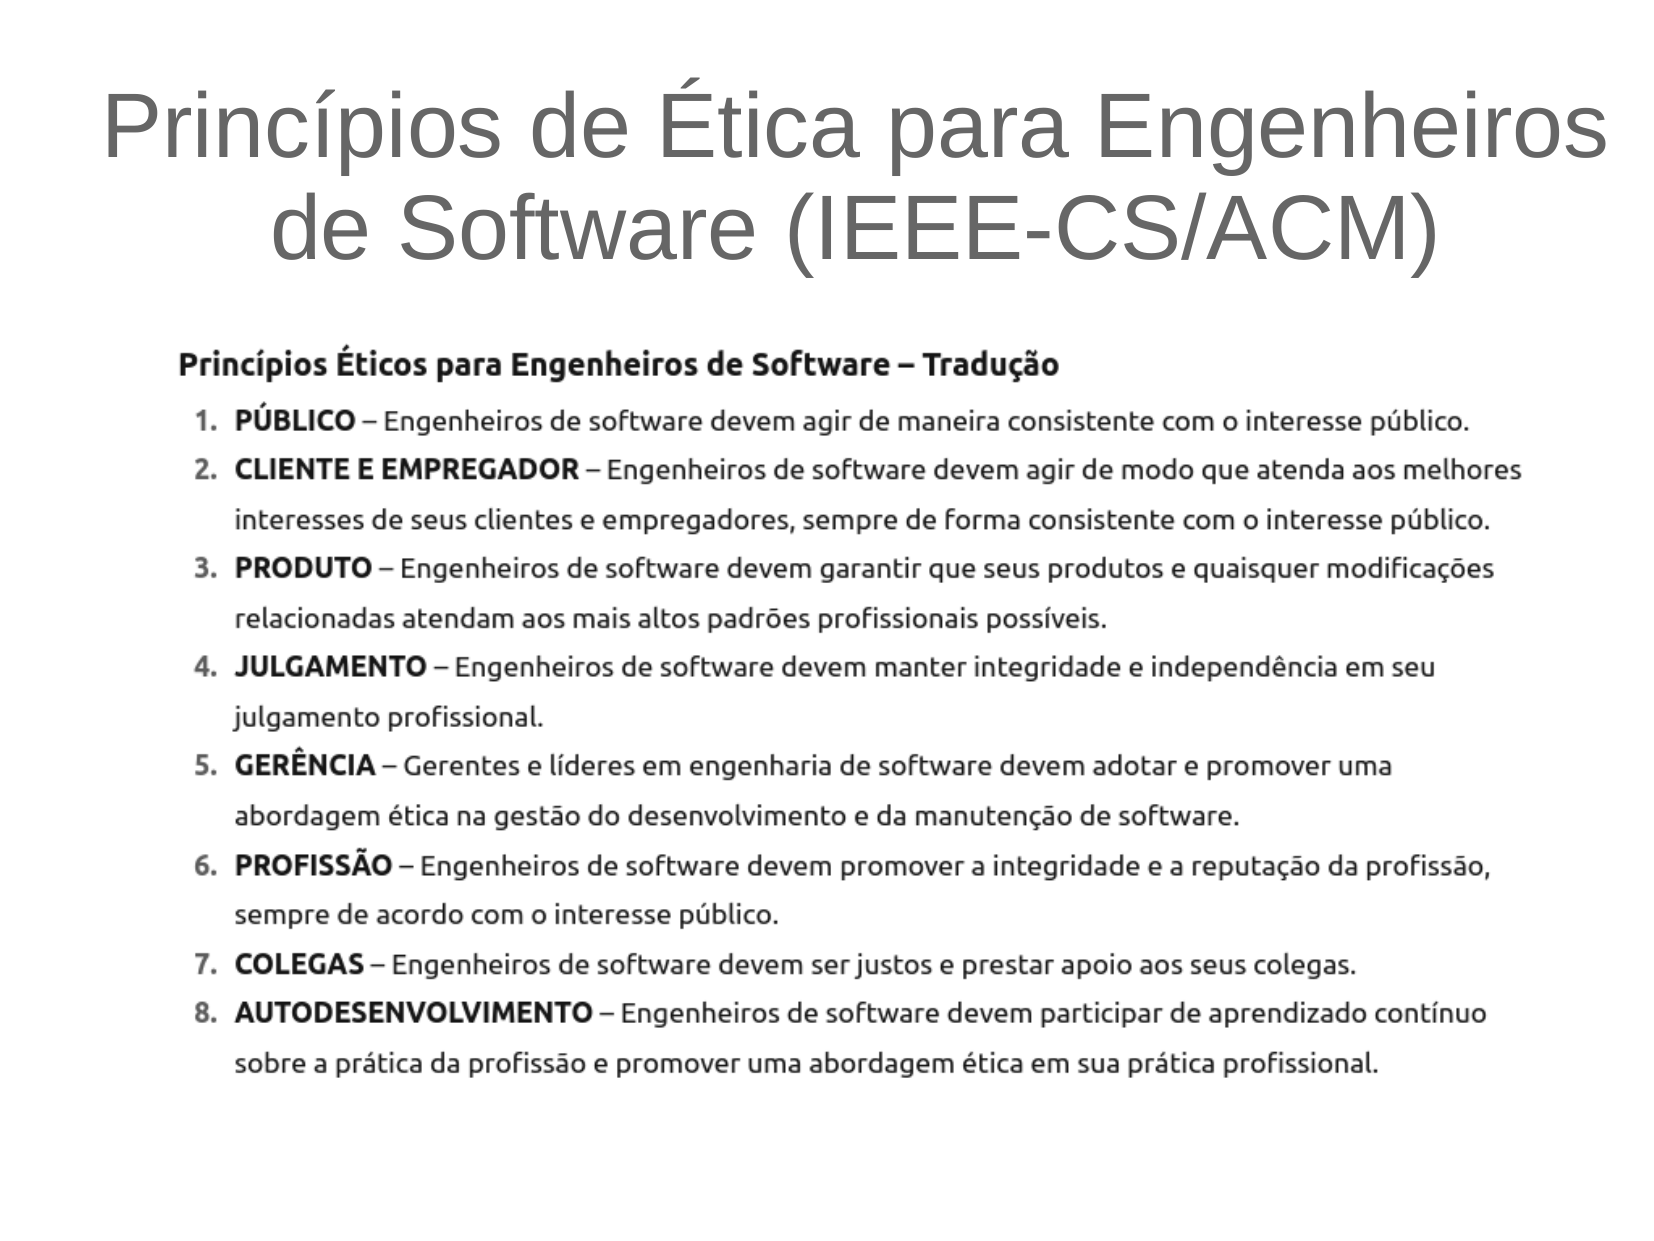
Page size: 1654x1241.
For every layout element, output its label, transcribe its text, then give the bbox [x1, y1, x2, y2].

picture [160, 342, 1536, 1099]
title Princípios de Ética para Engenheiros de Software (IEEE-CS/ACM) [76, 73, 1636, 281]
